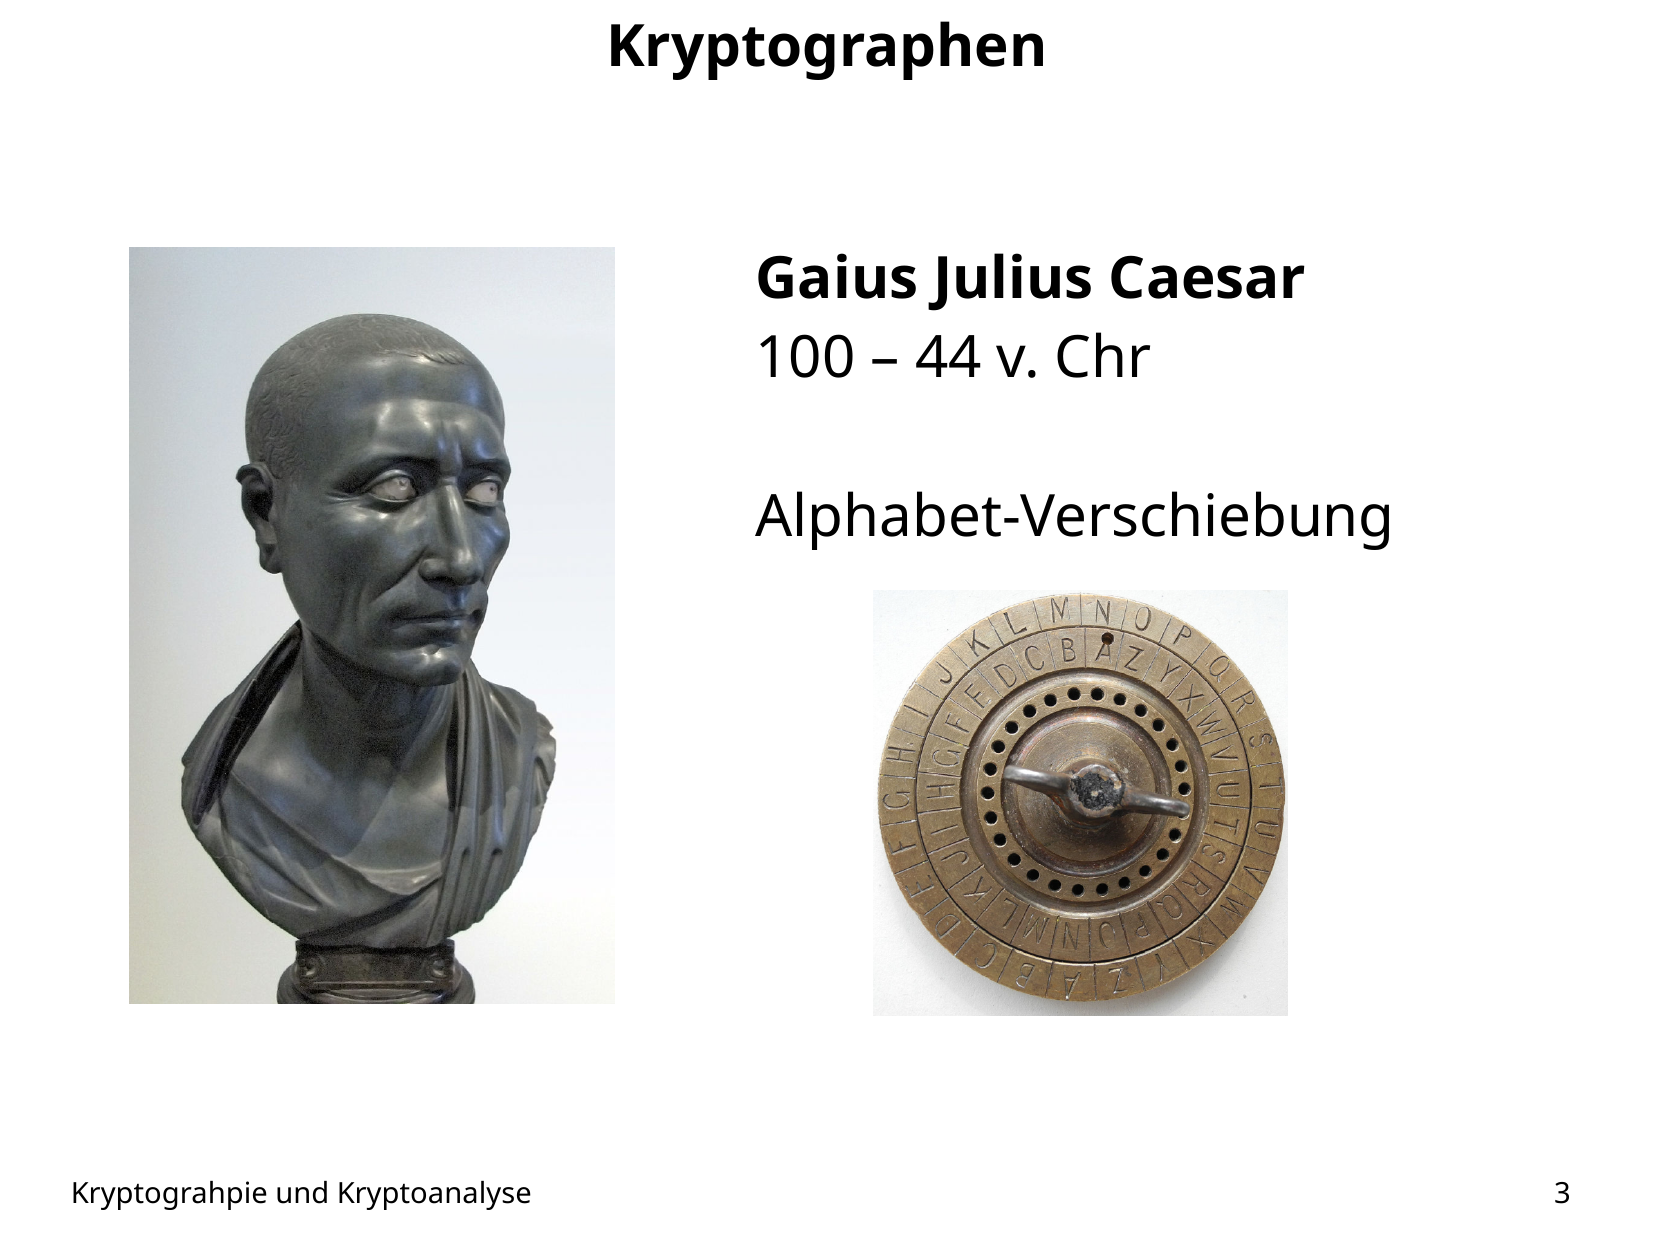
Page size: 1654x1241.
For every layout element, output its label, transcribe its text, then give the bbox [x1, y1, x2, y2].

picture [873, 590, 1288, 1016]
title Kryptographen [0, 5, 1654, 83]
picture [129, 247, 615, 1004]
list Gaius Julius Caesar 100 – 44 v. Chr Alphabet-Verschiebung [755, 236, 1536, 638]
